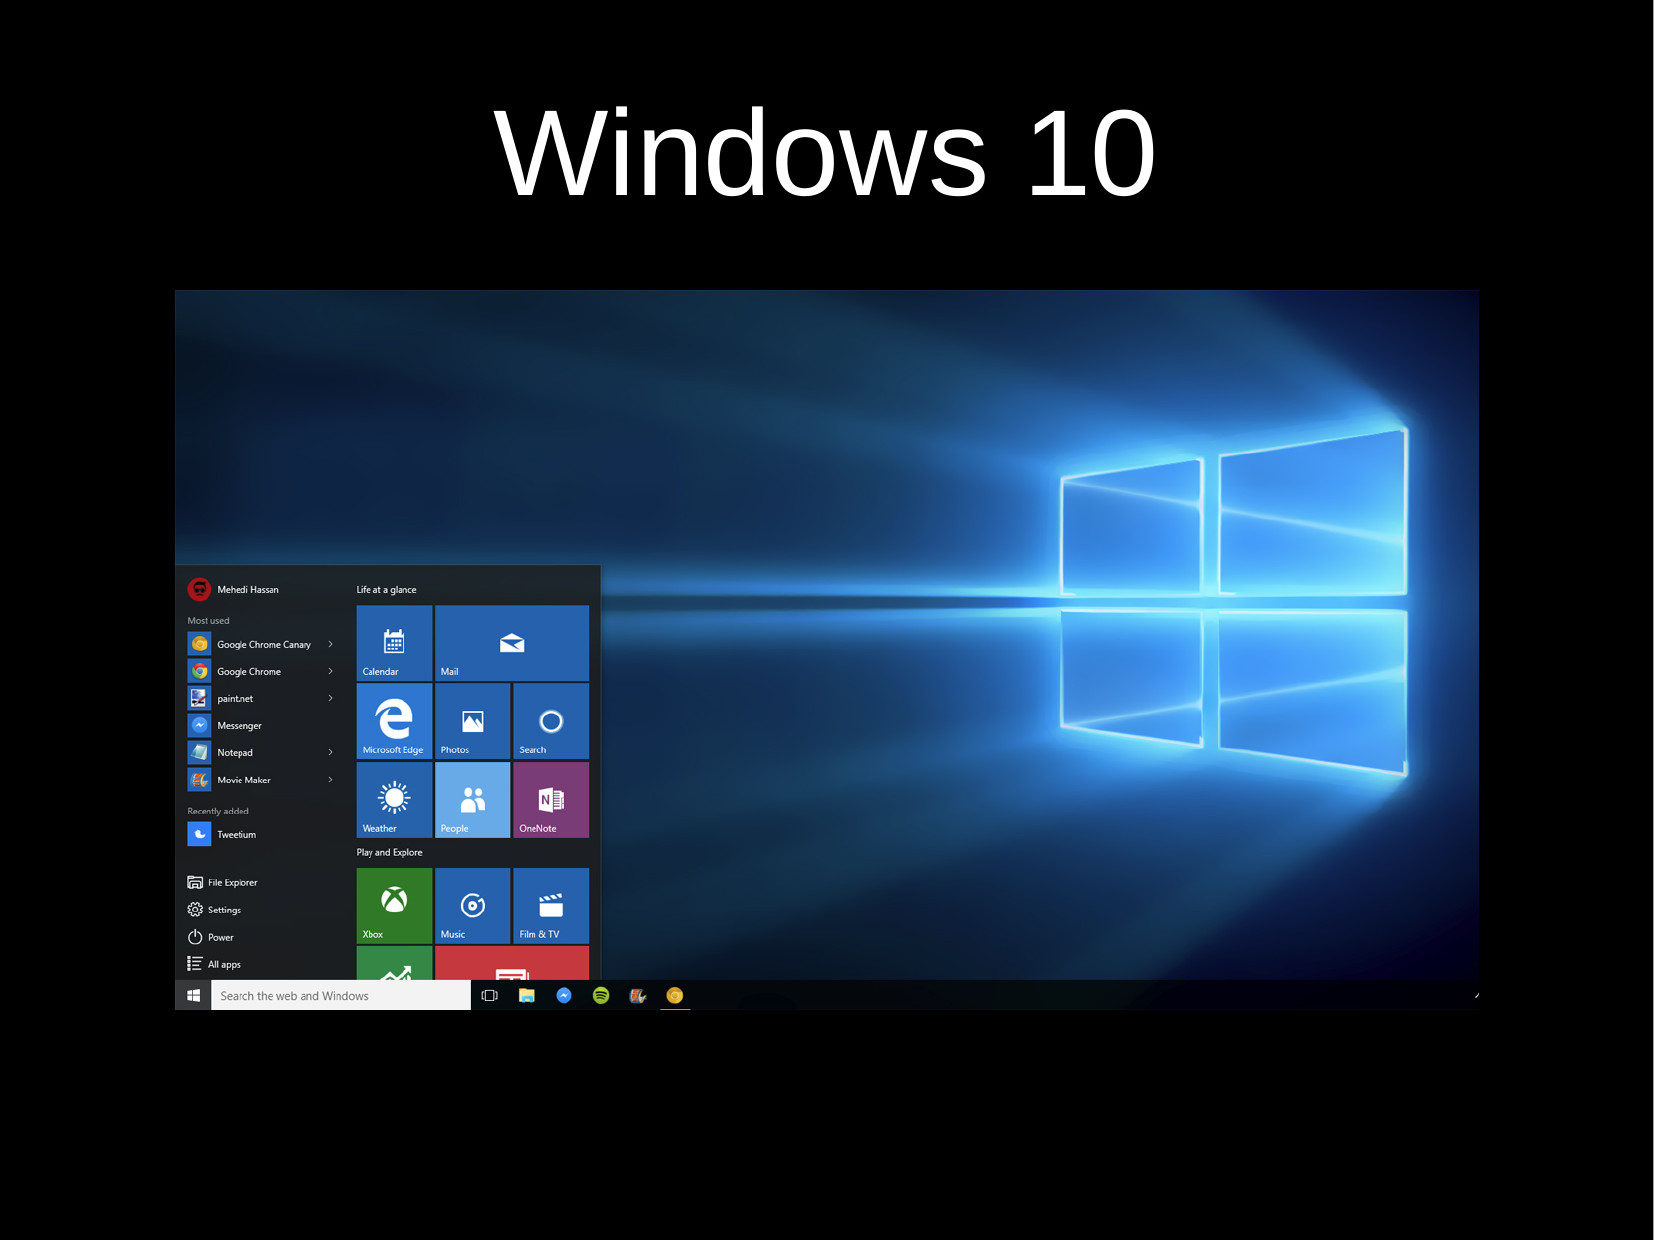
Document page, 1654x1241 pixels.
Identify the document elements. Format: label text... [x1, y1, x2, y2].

title Windows 10 [82, 49, 1571, 257]
picture [175, 290, 1479, 1010]
